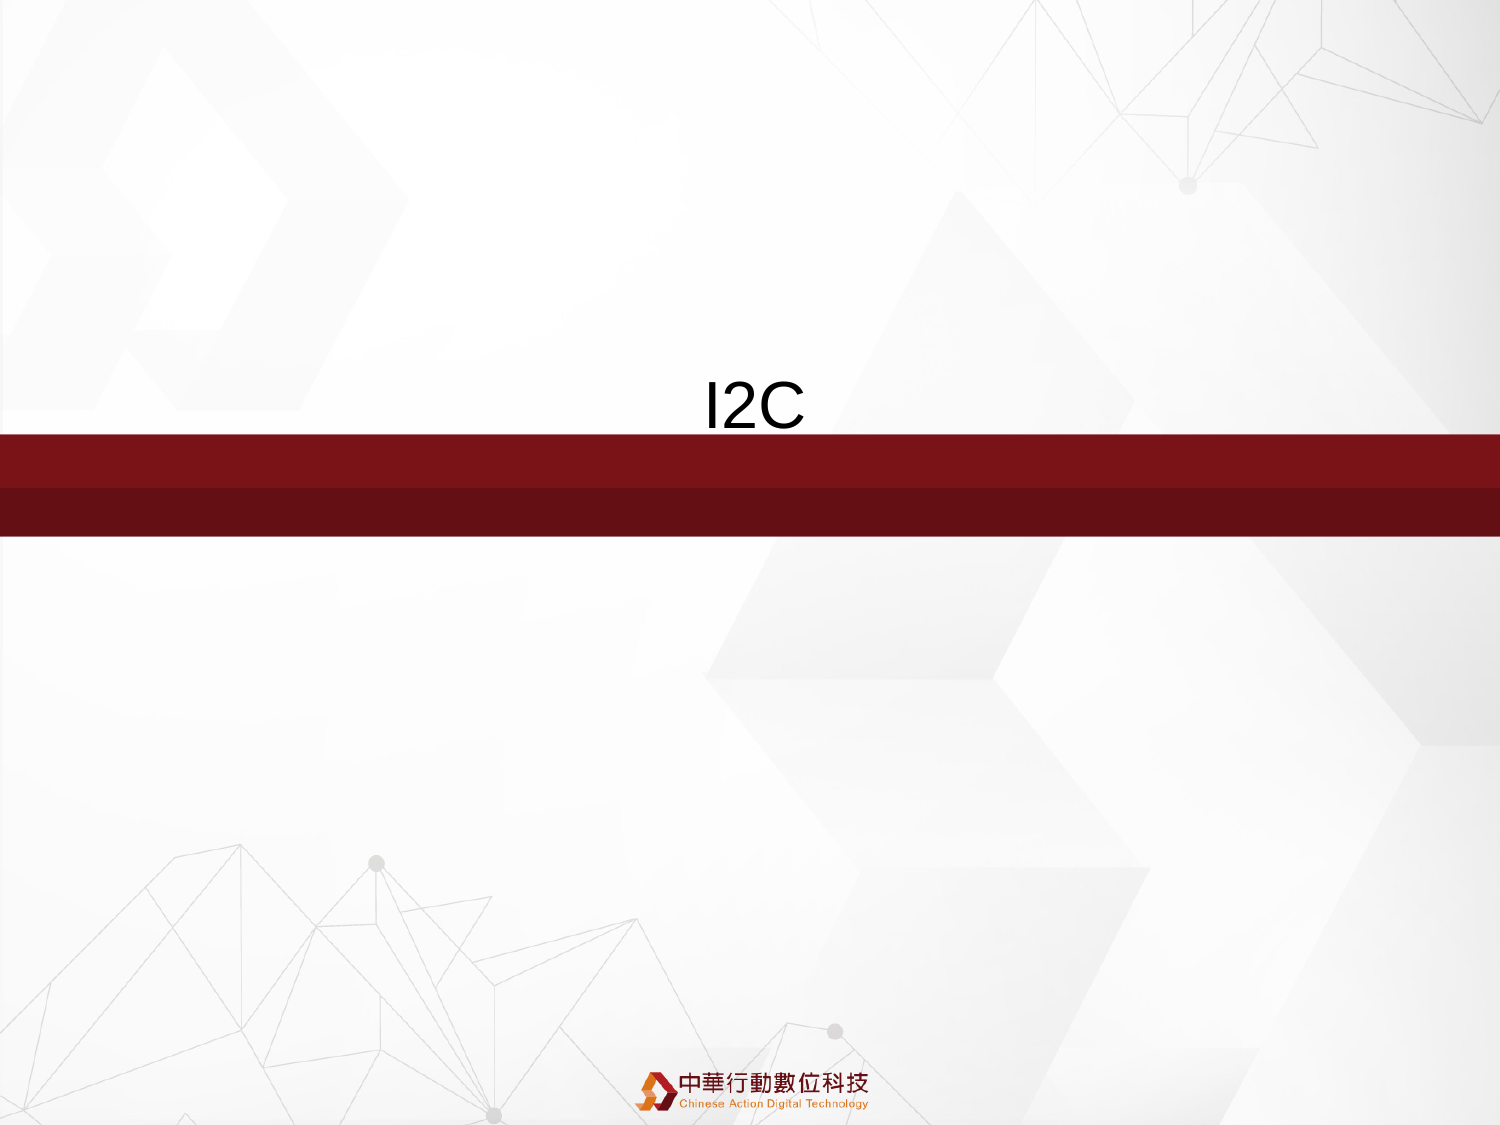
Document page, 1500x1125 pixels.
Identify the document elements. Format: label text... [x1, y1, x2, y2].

picture [0, 0, 1500, 1125]
subtitle I2C [80, 305, 1431, 505]
